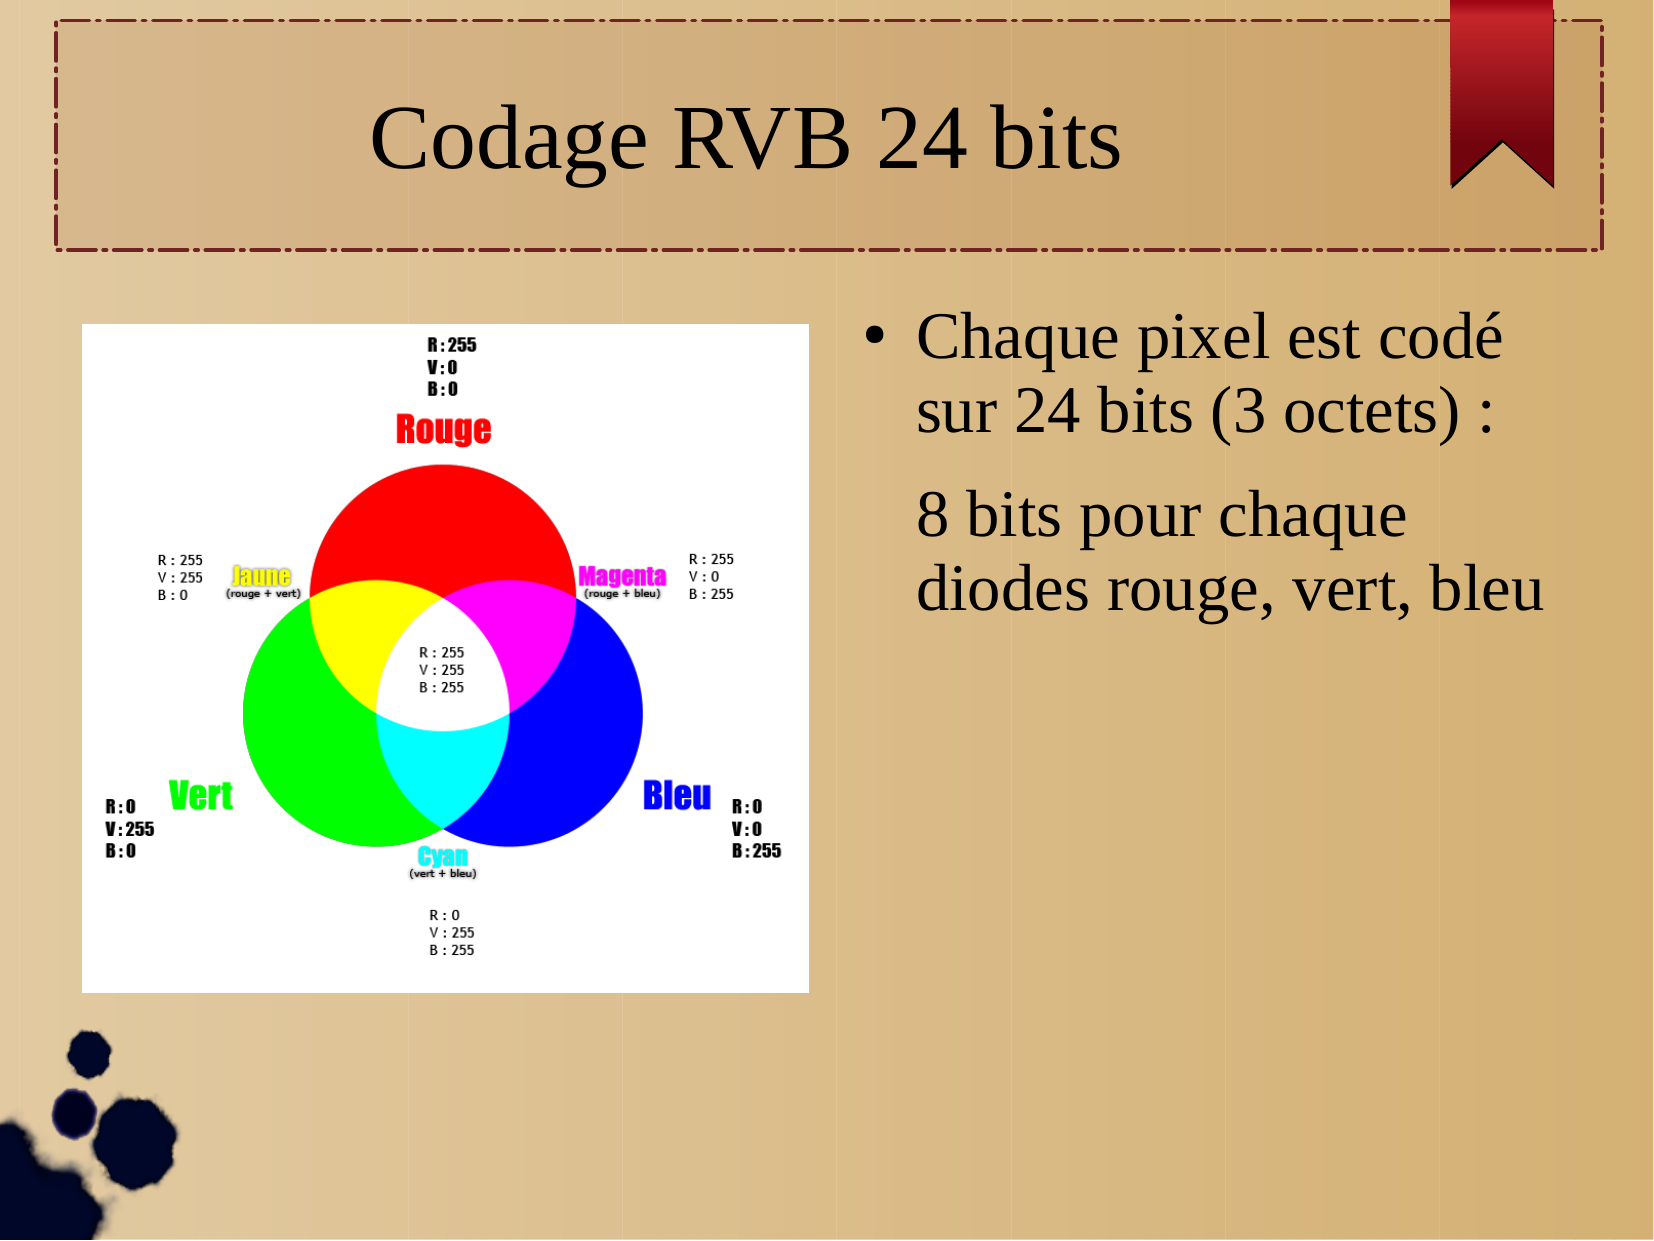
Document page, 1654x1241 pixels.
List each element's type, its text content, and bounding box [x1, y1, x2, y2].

title Codage RVB 24 bits [82, 47, 1412, 229]
picture [82, 324, 809, 993]
list Chaque pixel est codé sur 24 bits (3 octets) : 8 bits pour chaque diodes rouge, vert, bleu [845, 299, 1572, 1019]
